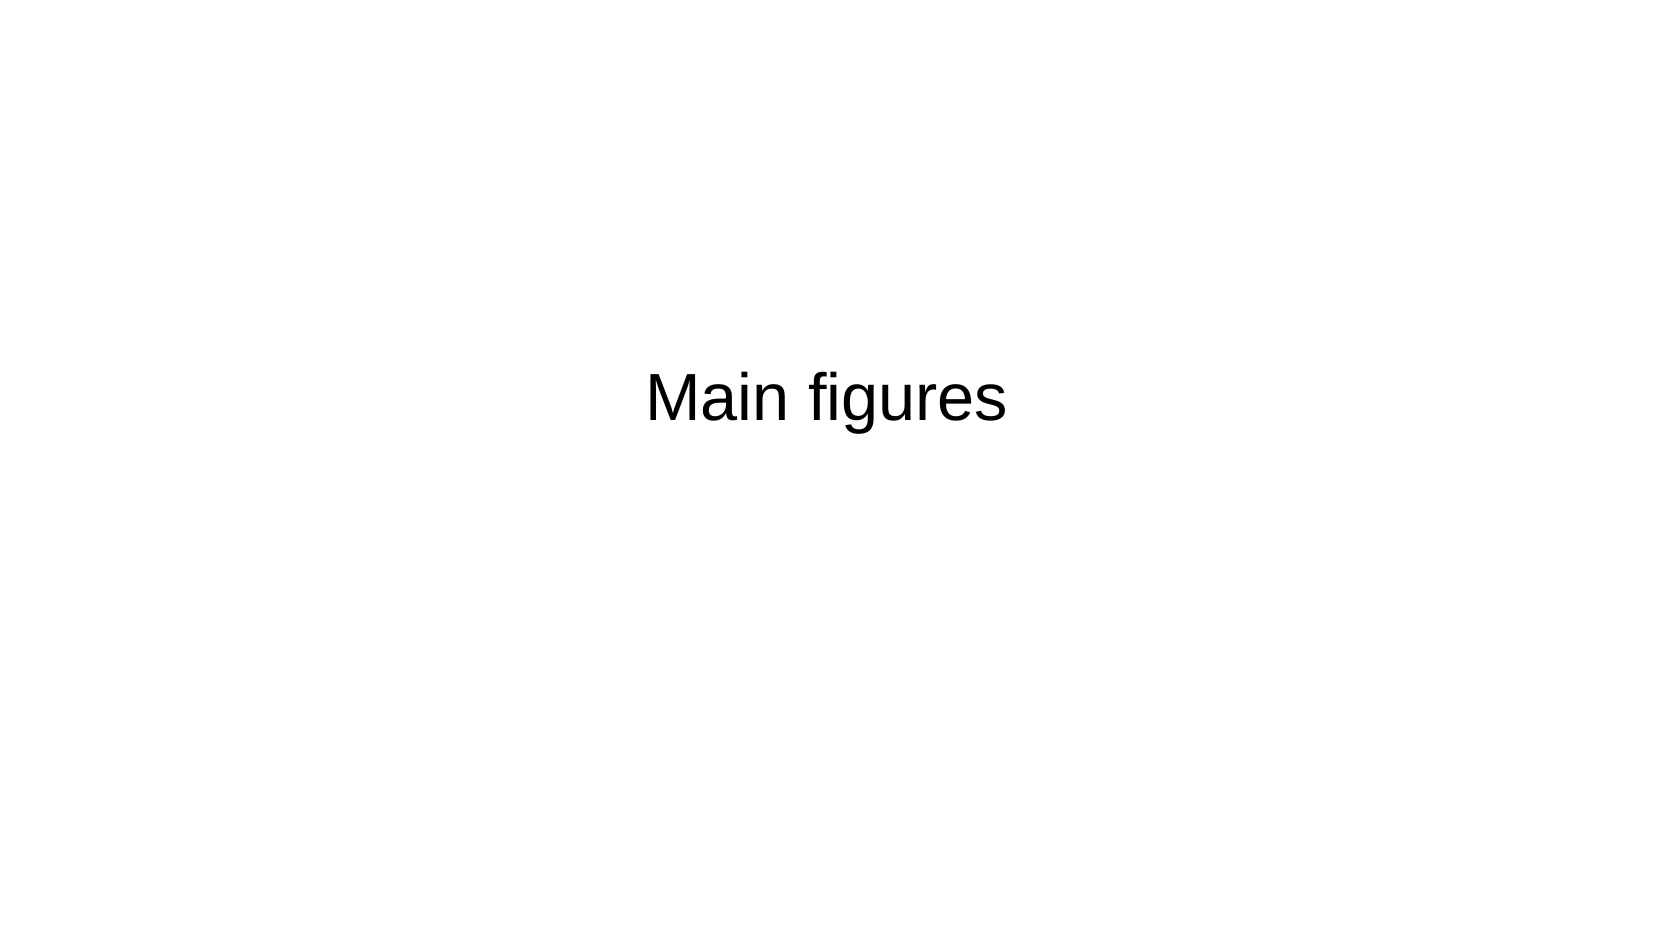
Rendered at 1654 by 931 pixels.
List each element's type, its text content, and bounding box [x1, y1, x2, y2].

subtitle Main figures [82, 37, 1571, 757]
